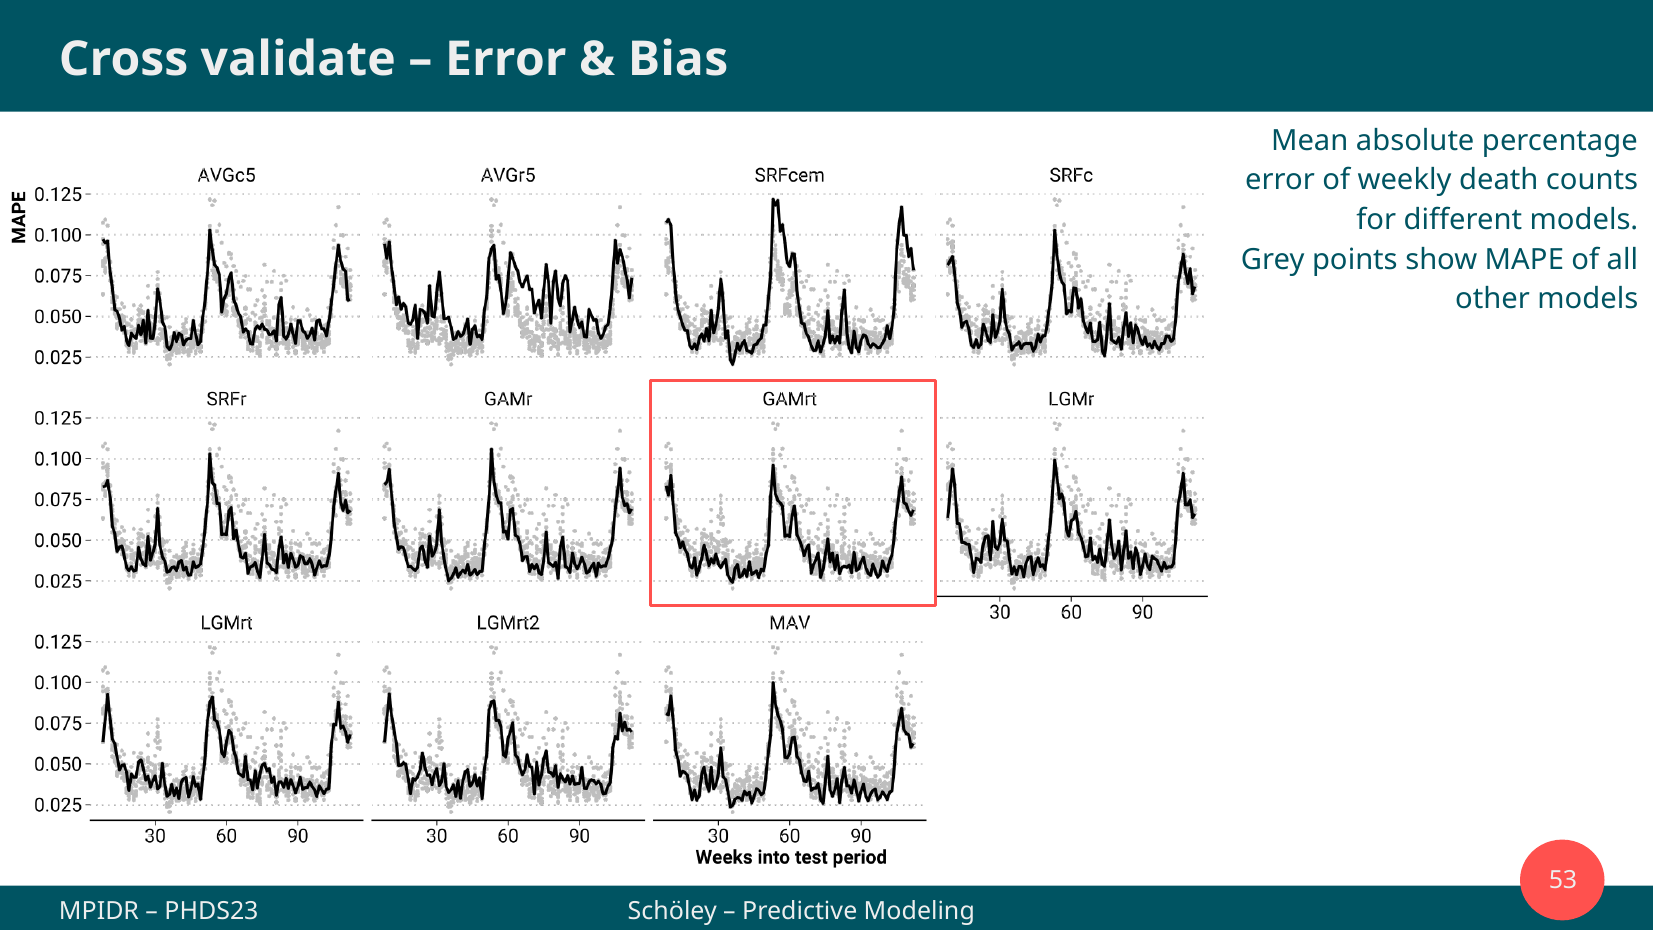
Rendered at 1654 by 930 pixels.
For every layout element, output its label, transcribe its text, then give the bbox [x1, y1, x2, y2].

text_box Mean absolute percentage error of weekly death counts for different models. Grey points show MAPE of all other models [1215, 111, 1653, 403]
picture [2, 149, 1216, 878]
title Cross validate – Error & Bias [58, 0, 1594, 117]
